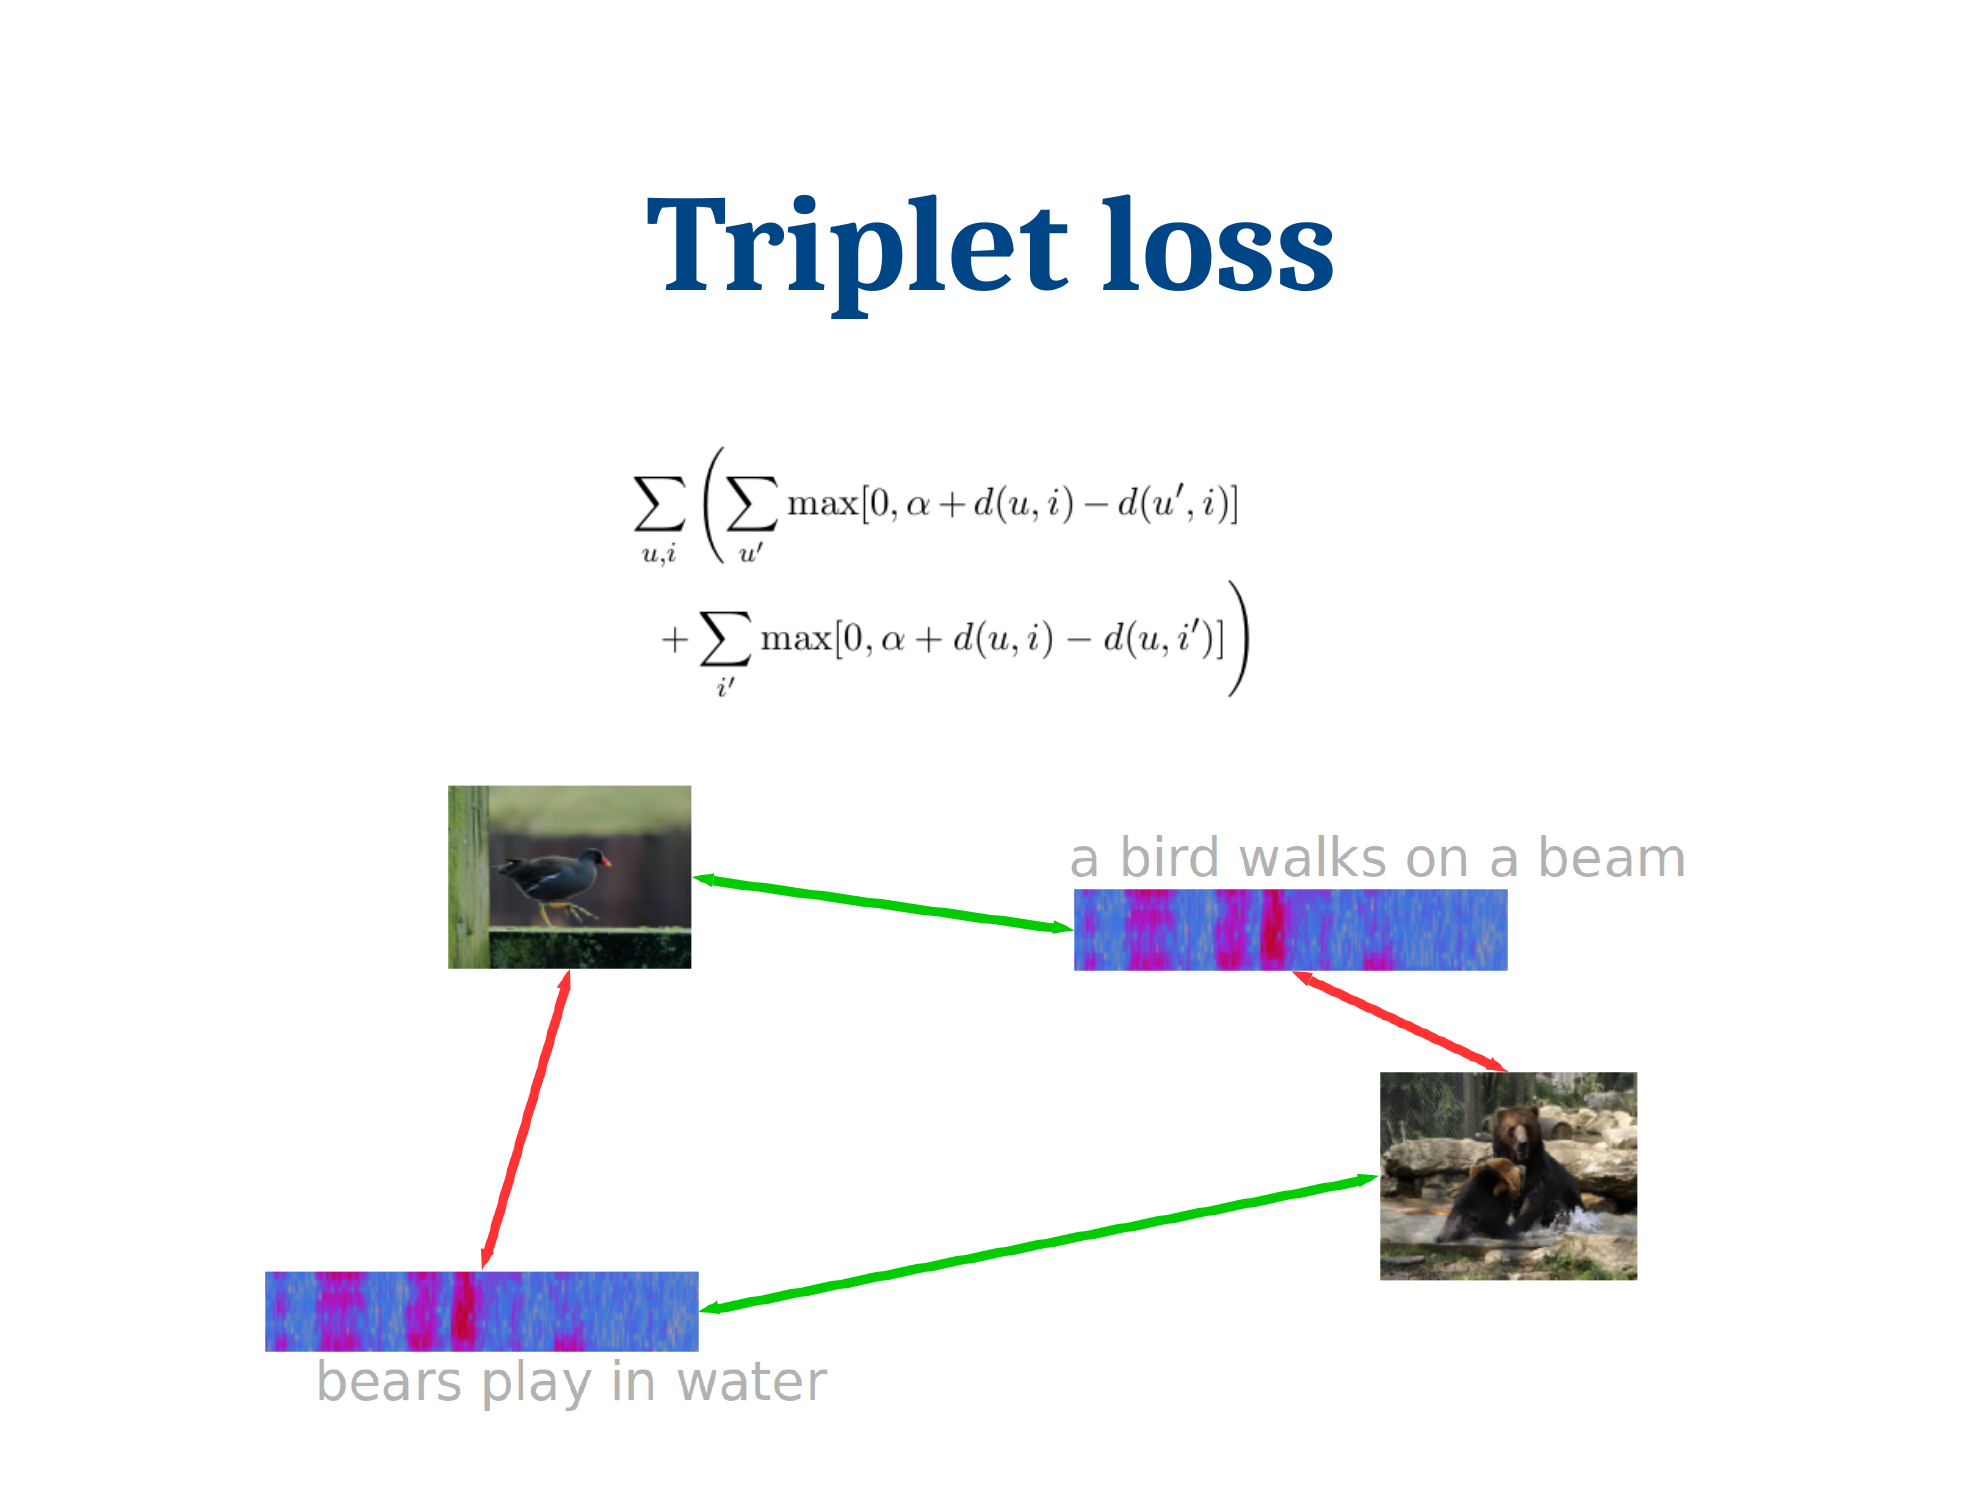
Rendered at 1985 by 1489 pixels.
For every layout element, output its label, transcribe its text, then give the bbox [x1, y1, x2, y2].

picture [234, 753, 1726, 1426]
picture [593, 444, 1276, 711]
title Triplet loss [99, 59, 1885, 432]
